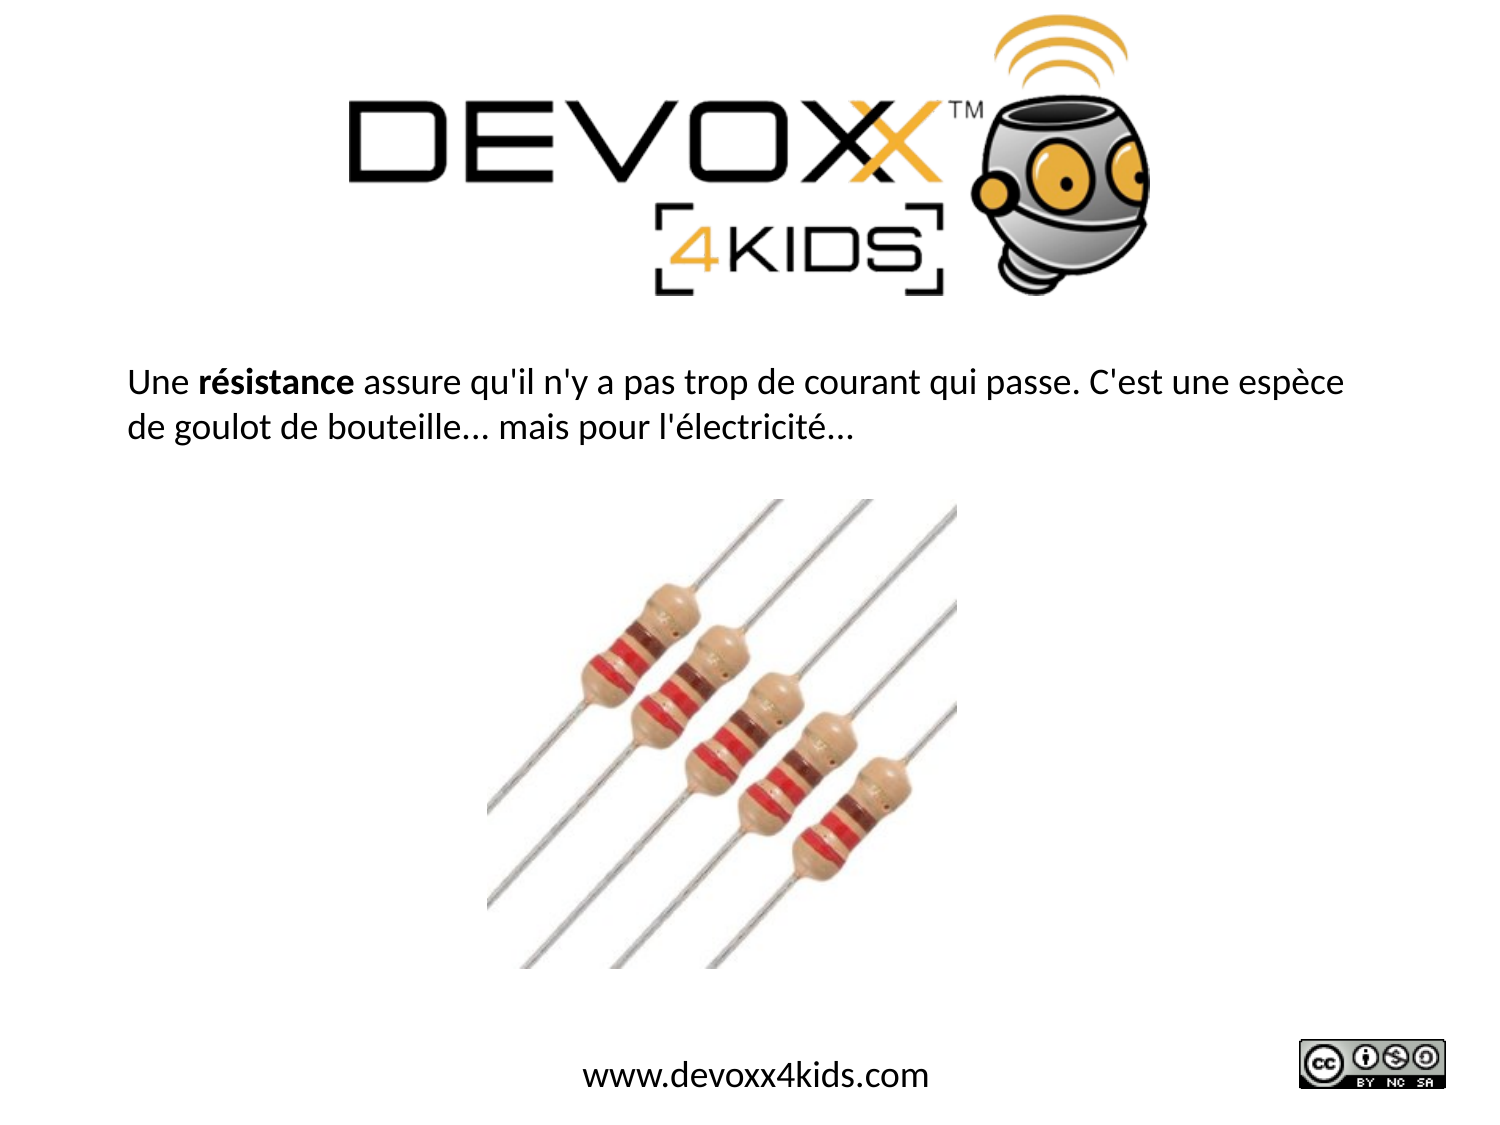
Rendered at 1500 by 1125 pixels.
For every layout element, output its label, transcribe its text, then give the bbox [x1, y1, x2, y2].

picture [487, 499, 957, 969]
picture [1299, 1039, 1446, 1089]
picture [349, 14, 1150, 296]
title Une résistance assure qu'il n'y a pas trop de courant qui passe. C'est une espèce de goulot de bouteille... mais pour l'électricité... [112, 349, 1388, 485]
